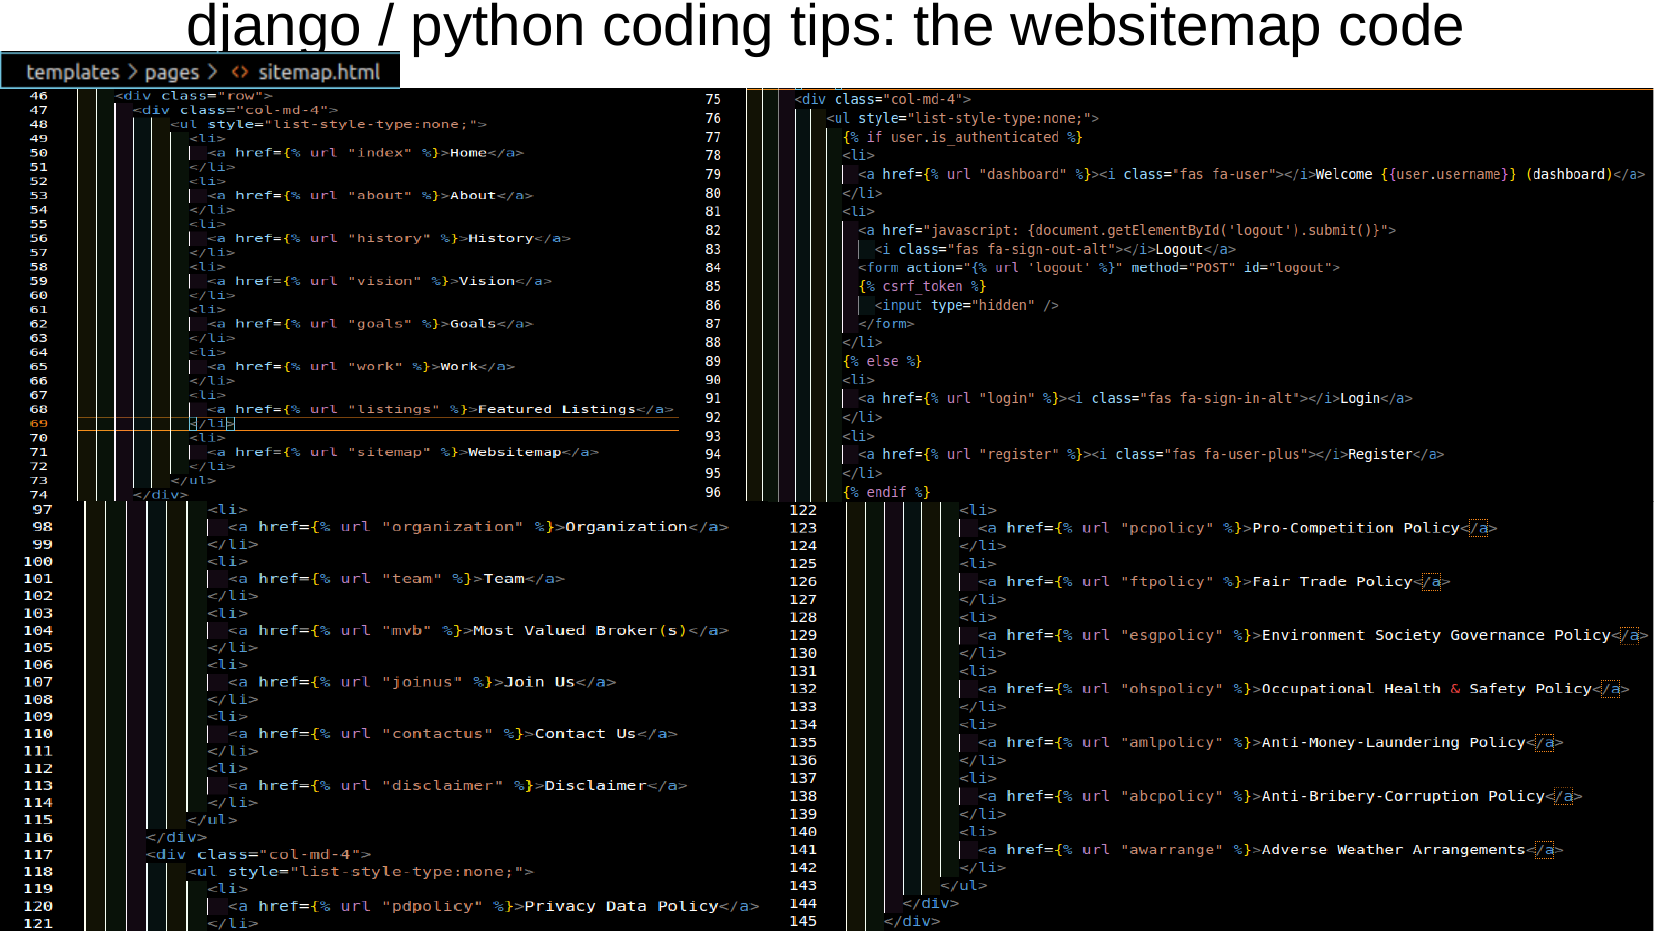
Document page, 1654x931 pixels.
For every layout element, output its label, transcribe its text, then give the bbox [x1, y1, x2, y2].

picture [0, 51, 1654, 931]
title django / python coding tips: the websitemap code [0, 0, 1654, 59]
